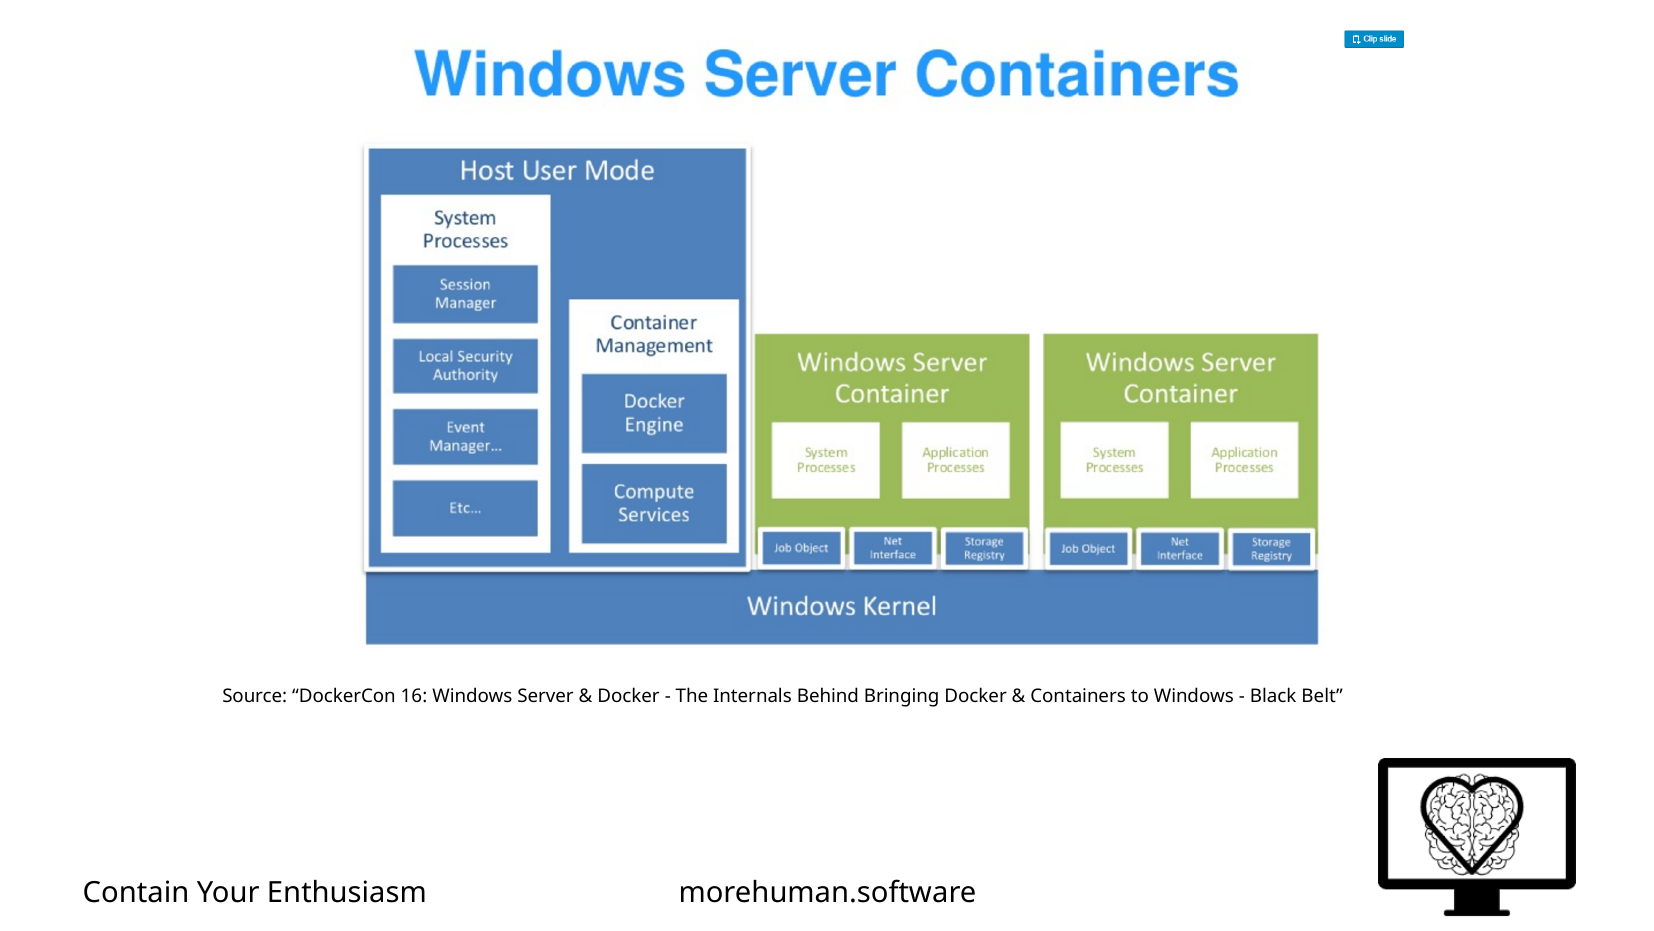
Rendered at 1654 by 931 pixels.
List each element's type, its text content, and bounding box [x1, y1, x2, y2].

picture [237, 2, 1416, 665]
text_box Source: “DockerCon 16: Windows Server & Docker - The Internals Behind Bringing Docker & Containers to Windows - Black Belt” [207, 675, 1447, 712]
picture [1378, 758, 1576, 925]
